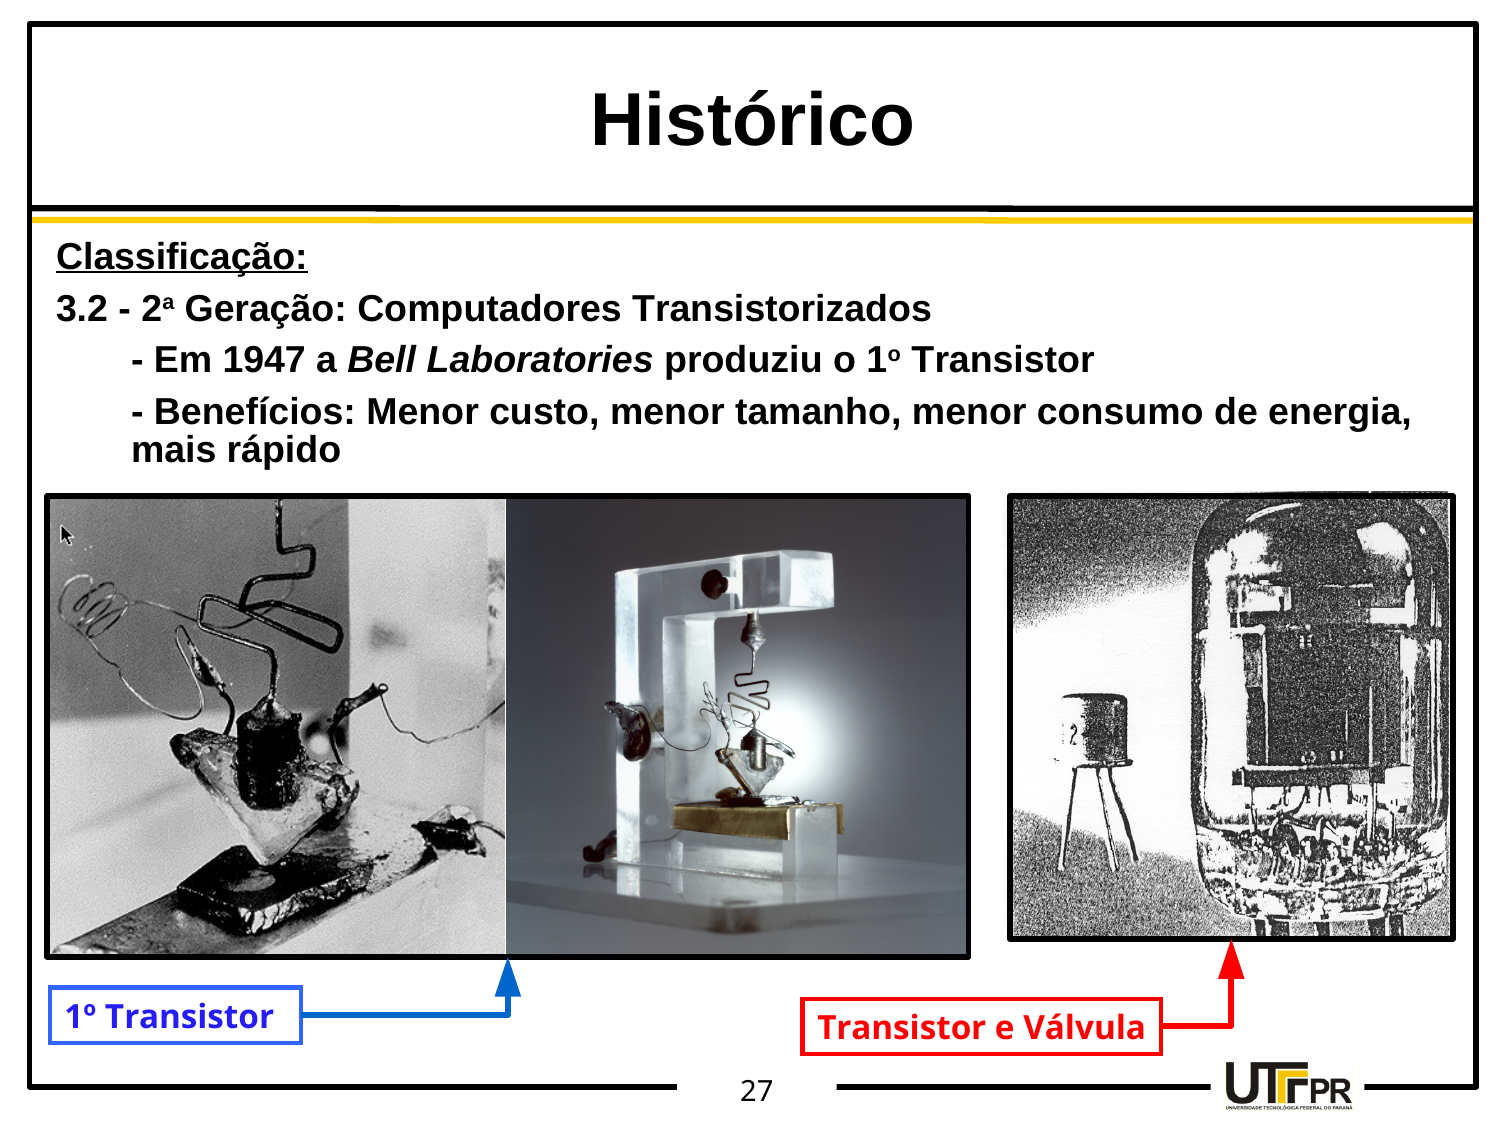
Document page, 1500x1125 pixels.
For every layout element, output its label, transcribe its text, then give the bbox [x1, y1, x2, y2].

picture [50, 499, 505, 954]
text_box Transistor e Válvula [802, 998, 1162, 1055]
picture [1225, 1062, 1353, 1110]
title Histórico [29, 47, 1477, 196]
list Classificação: 3.2 - 2a Geração: Computadores Transistorizados - Em 1947 a Bell Laboratories produziu o 1o Transistor - Benefícios: Menor custo, menor tamanho, menor consumo de energia, mais rápido [41, 231, 1459, 1059]
picture [506, 499, 966, 954]
picture [1003, 491, 1453, 941]
text_box 1º Transistor [49, 987, 301, 1043]
picture [1013, 499, 1450, 936]
